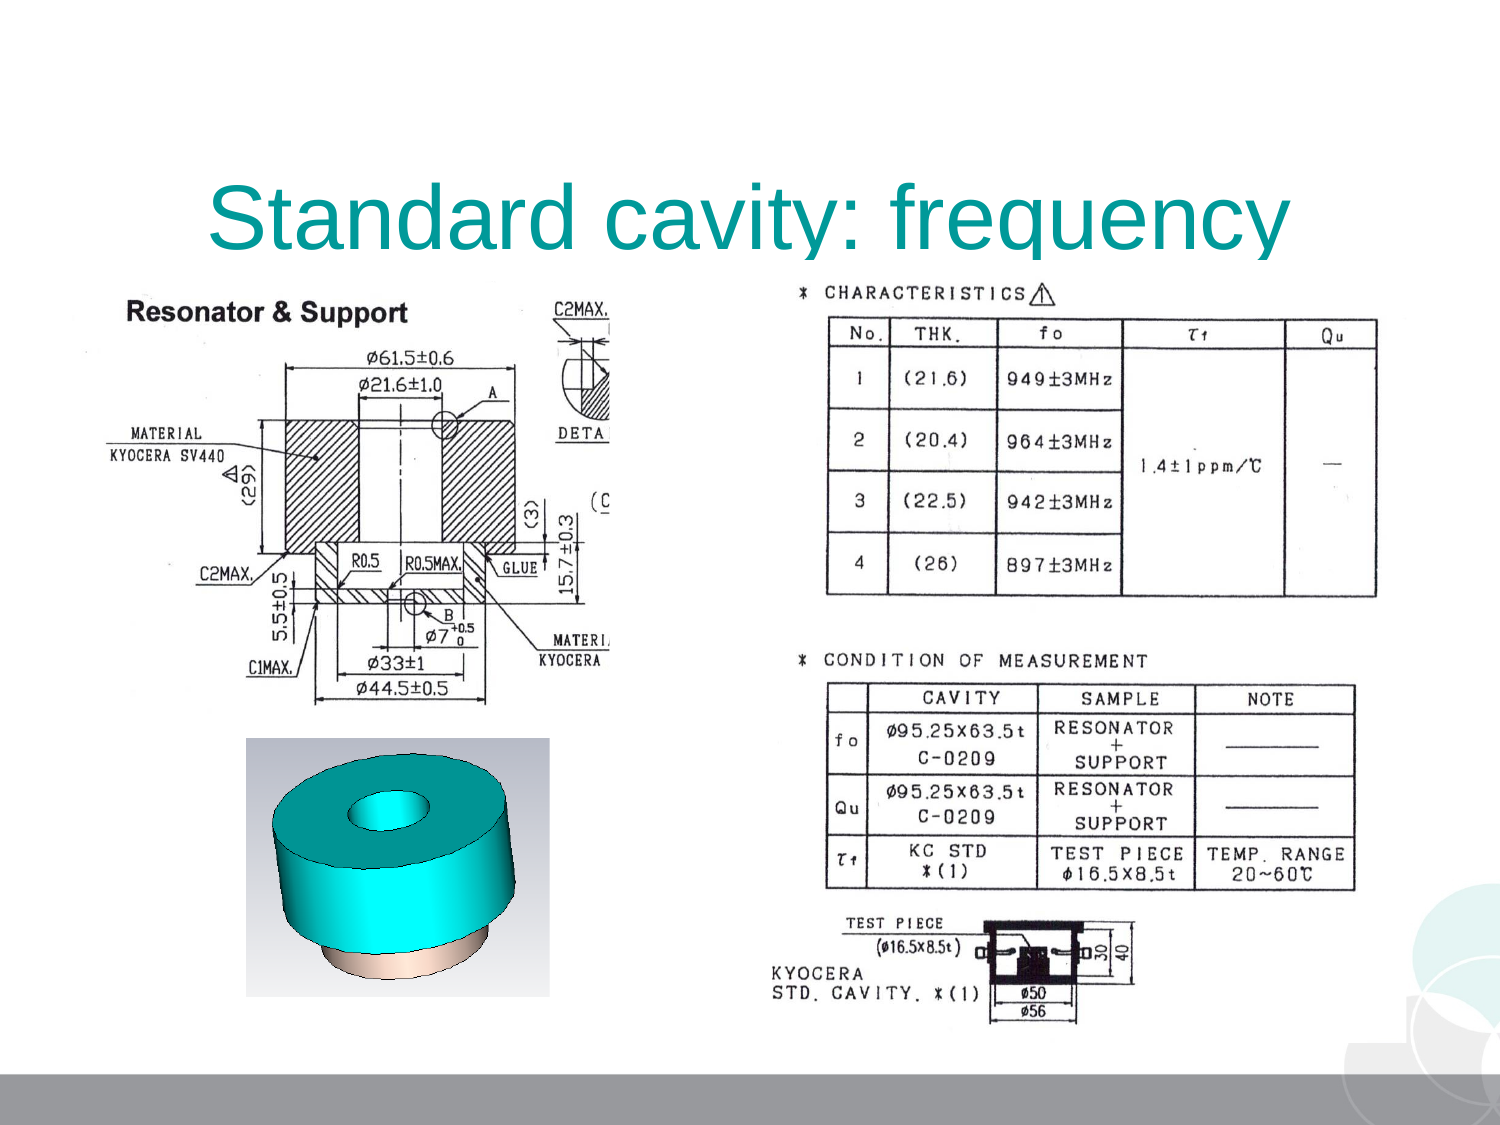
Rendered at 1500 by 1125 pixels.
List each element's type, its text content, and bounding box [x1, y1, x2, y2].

picture [0, 260, 1500, 1125]
picture [70, 281, 610, 715]
title Standard cavity: frequency [62, 137, 1438, 288]
